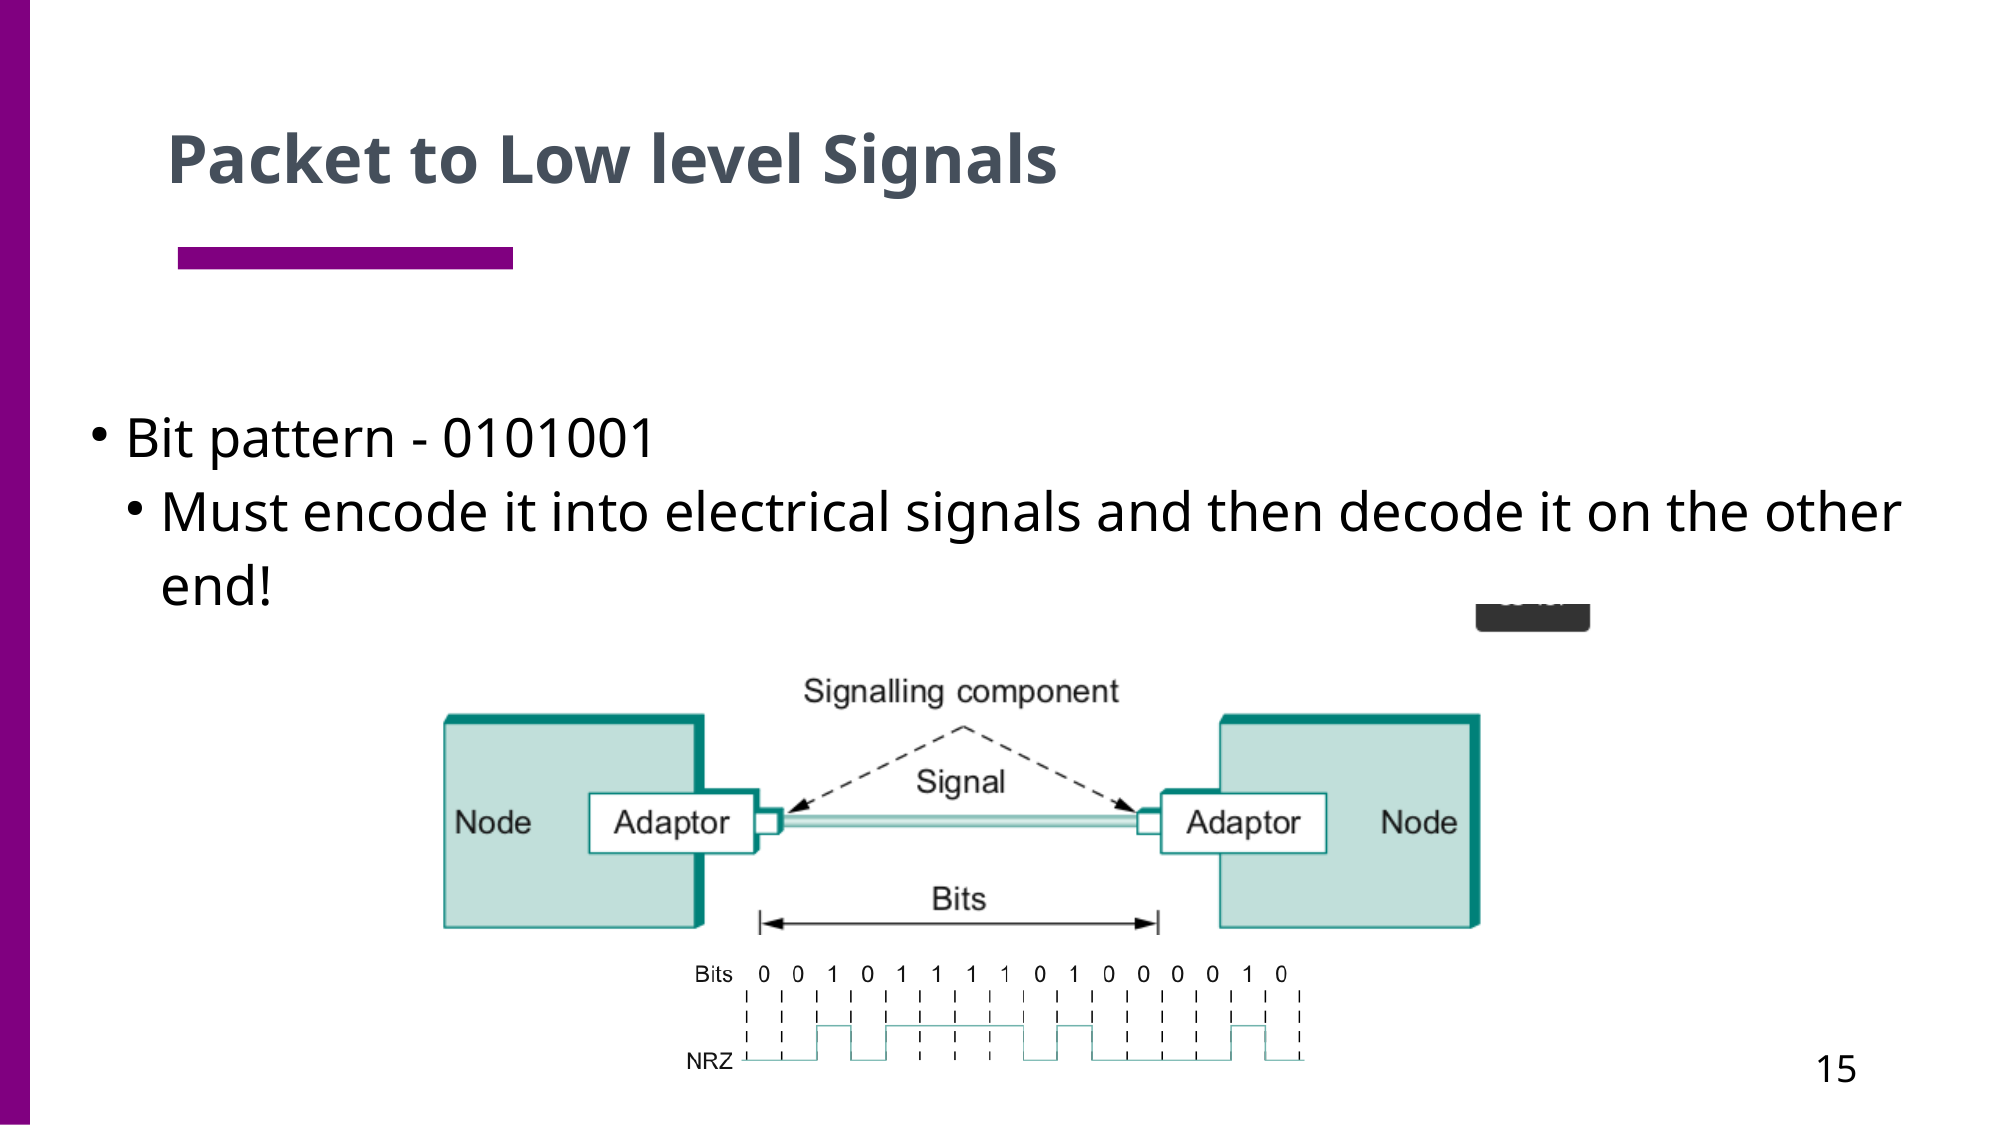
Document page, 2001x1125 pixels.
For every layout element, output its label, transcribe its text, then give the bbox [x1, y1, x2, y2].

text_box Packet to Low level Signals [151, 0, 1849, 212]
text_box Bit pattern - 0101001 Must encode it into electrical signals and then decode it on the other end! [75, 391, 1935, 737]
picture [345, 604, 1606, 1096]
